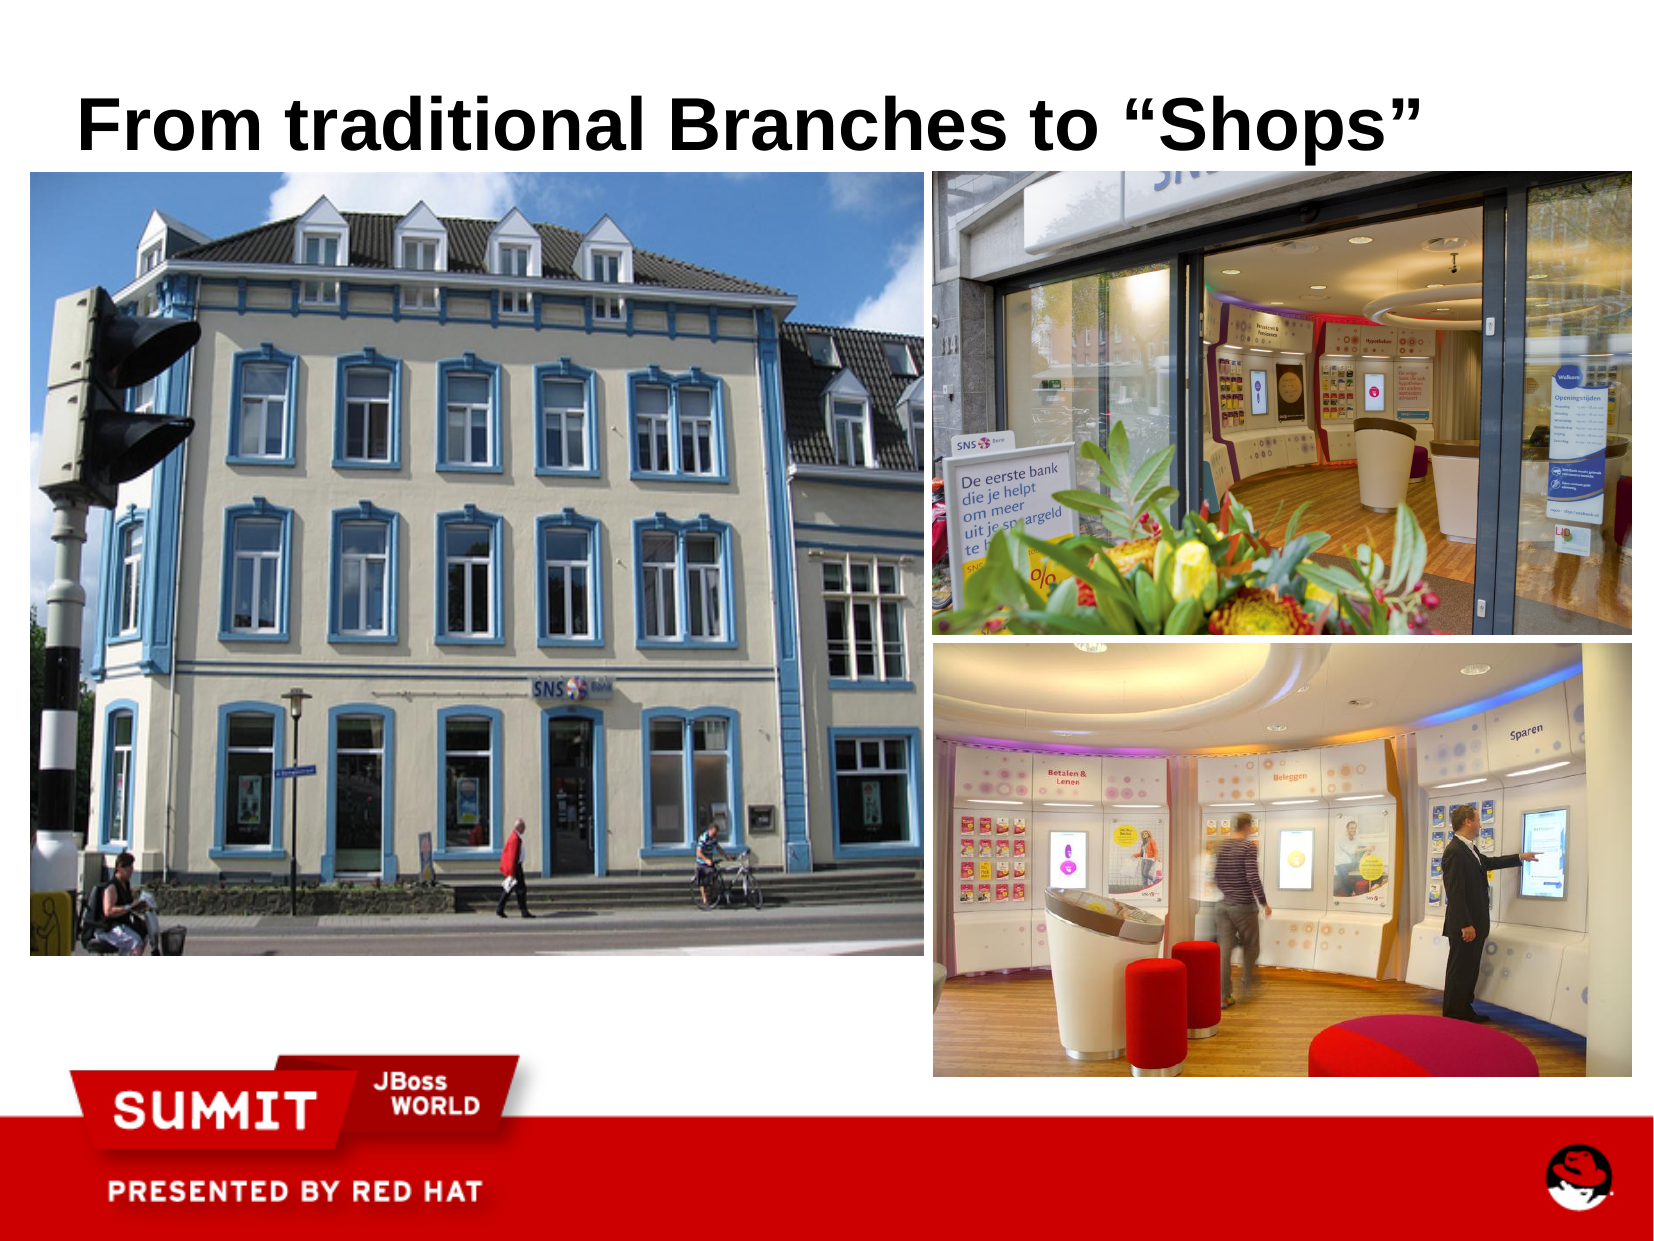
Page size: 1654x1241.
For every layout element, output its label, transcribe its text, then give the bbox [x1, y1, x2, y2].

picture [30, 172, 924, 956]
title From traditional Branches to “Shops” [76, 45, 1565, 204]
picture [932, 171, 1632, 635]
picture [0, 643, 1654, 1241]
